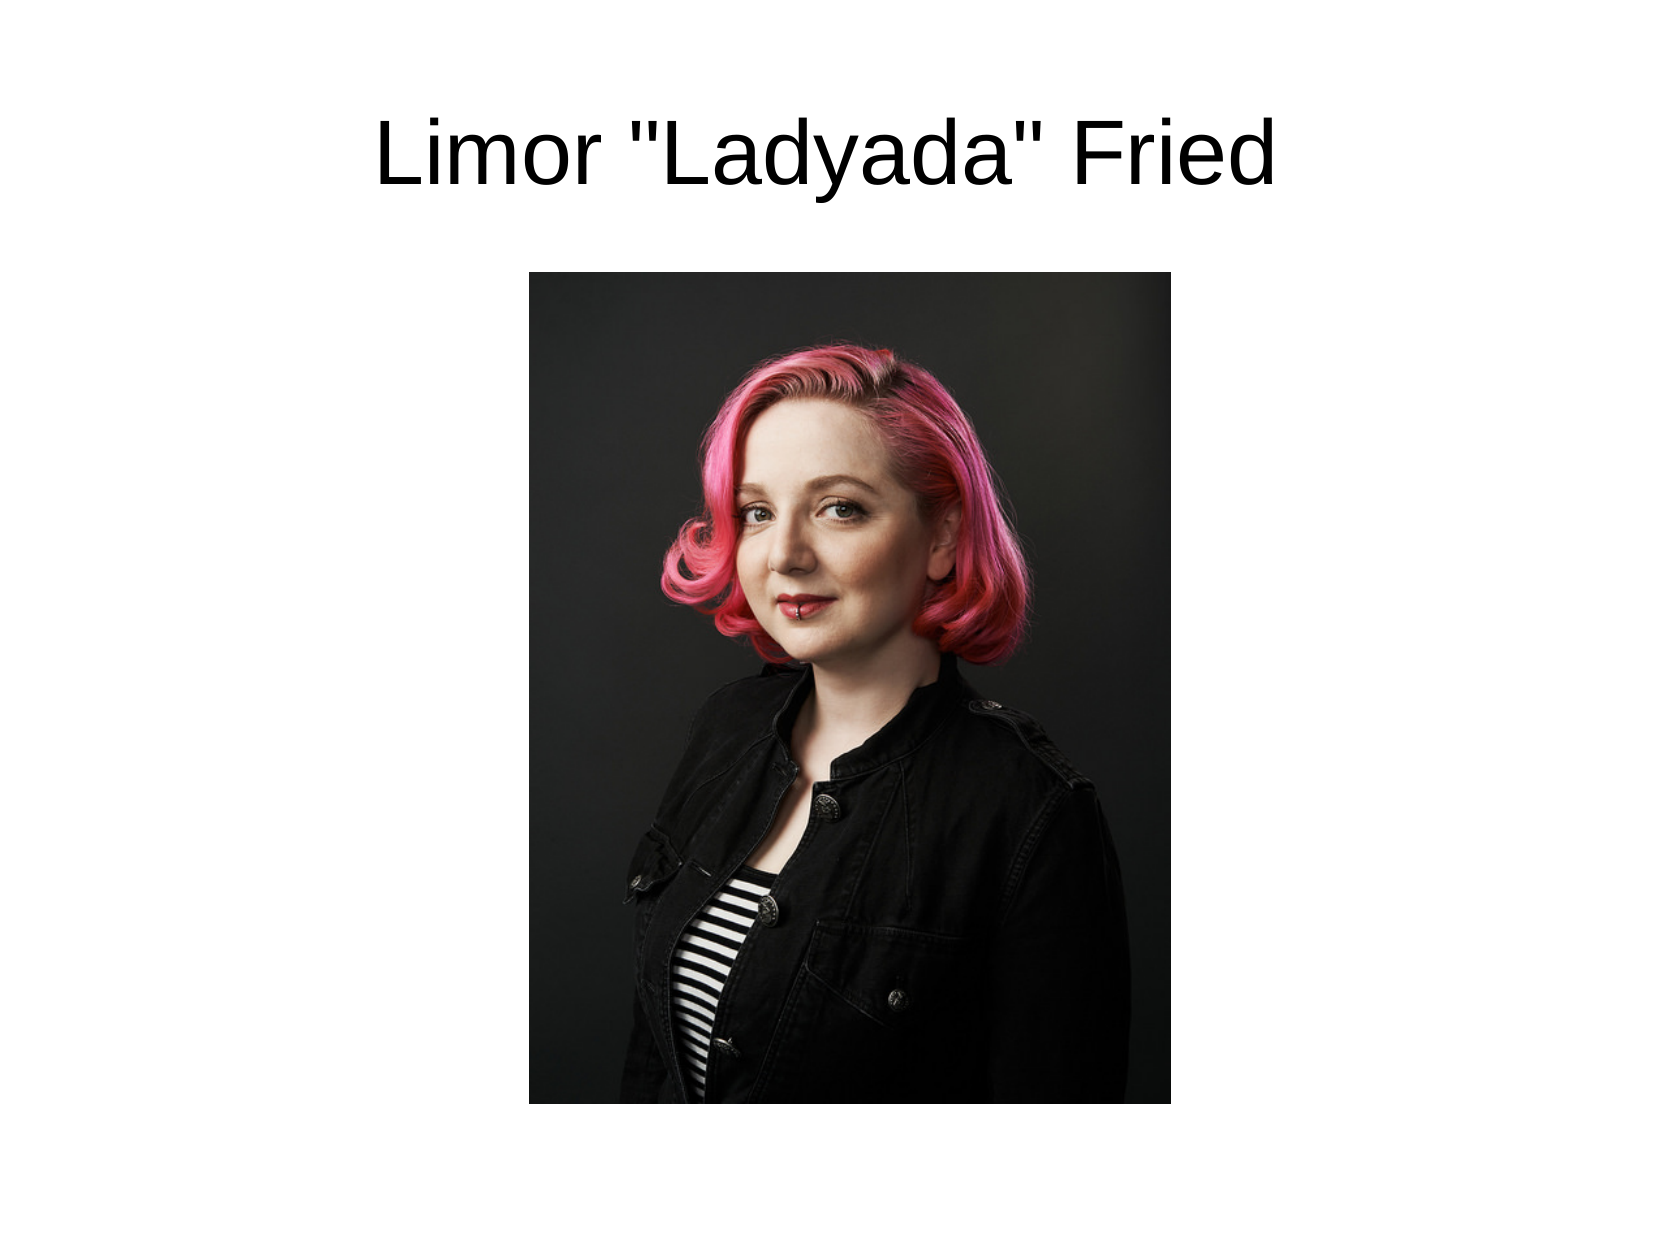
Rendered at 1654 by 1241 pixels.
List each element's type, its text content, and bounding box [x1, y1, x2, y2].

picture [529, 272, 1171, 1104]
title Limor "Ladyada" Fried [82, 49, 1571, 257]
